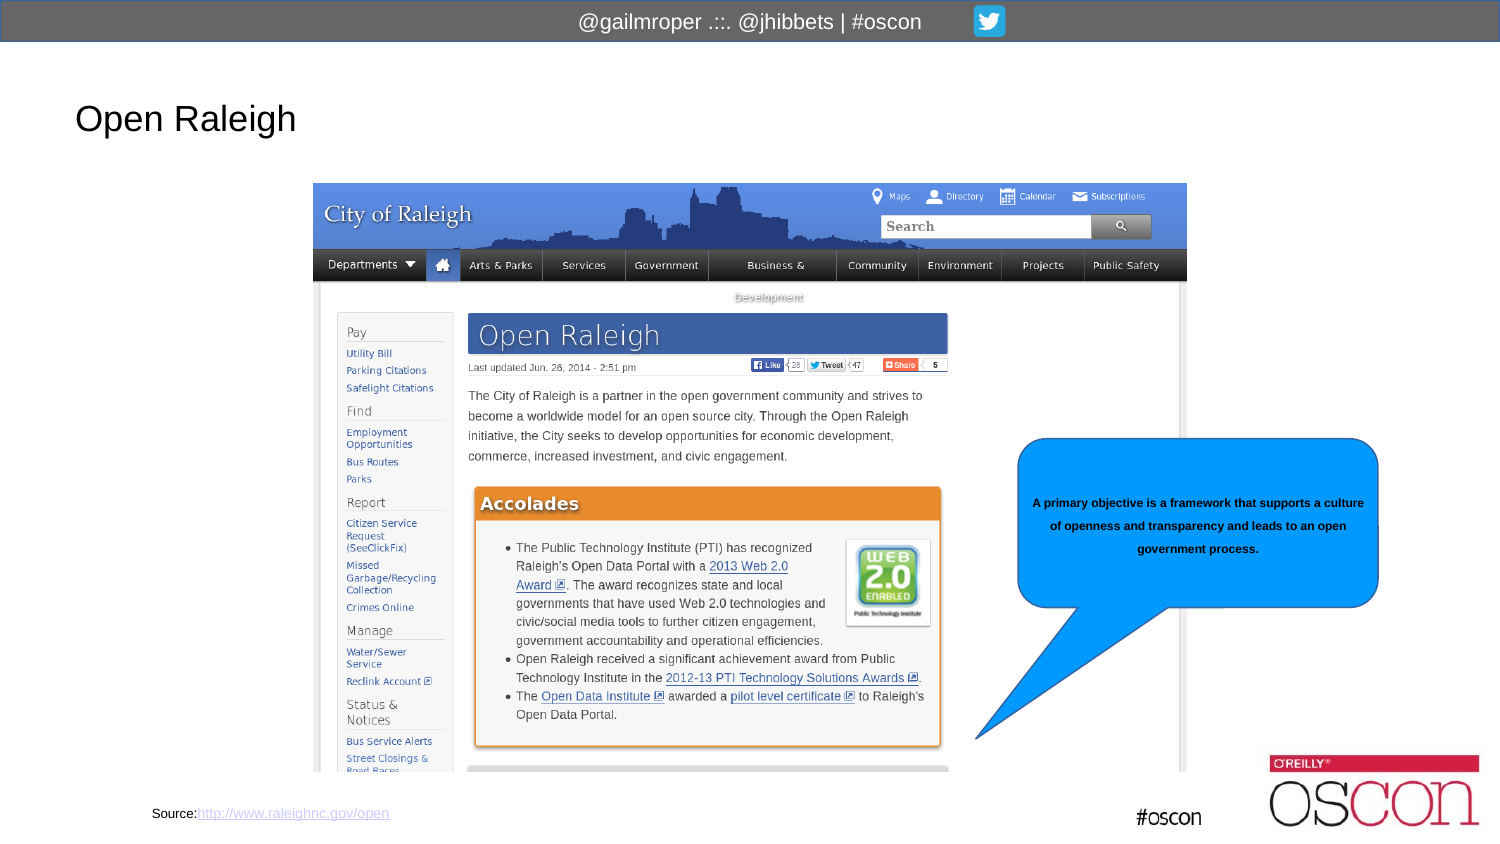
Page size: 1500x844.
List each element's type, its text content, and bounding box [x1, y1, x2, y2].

text_box A primary objective is a framework that supports a culture of openness and transparency and leads to an open government process. [975, 438, 1378, 739]
picture [1, 1, 1499, 41]
title Open Raleigh [75, 33, 1425, 175]
text_box Source:http://www.raleighnc.gov/open [146, 799, 406, 821]
picture [0, 42, 1500, 844]
